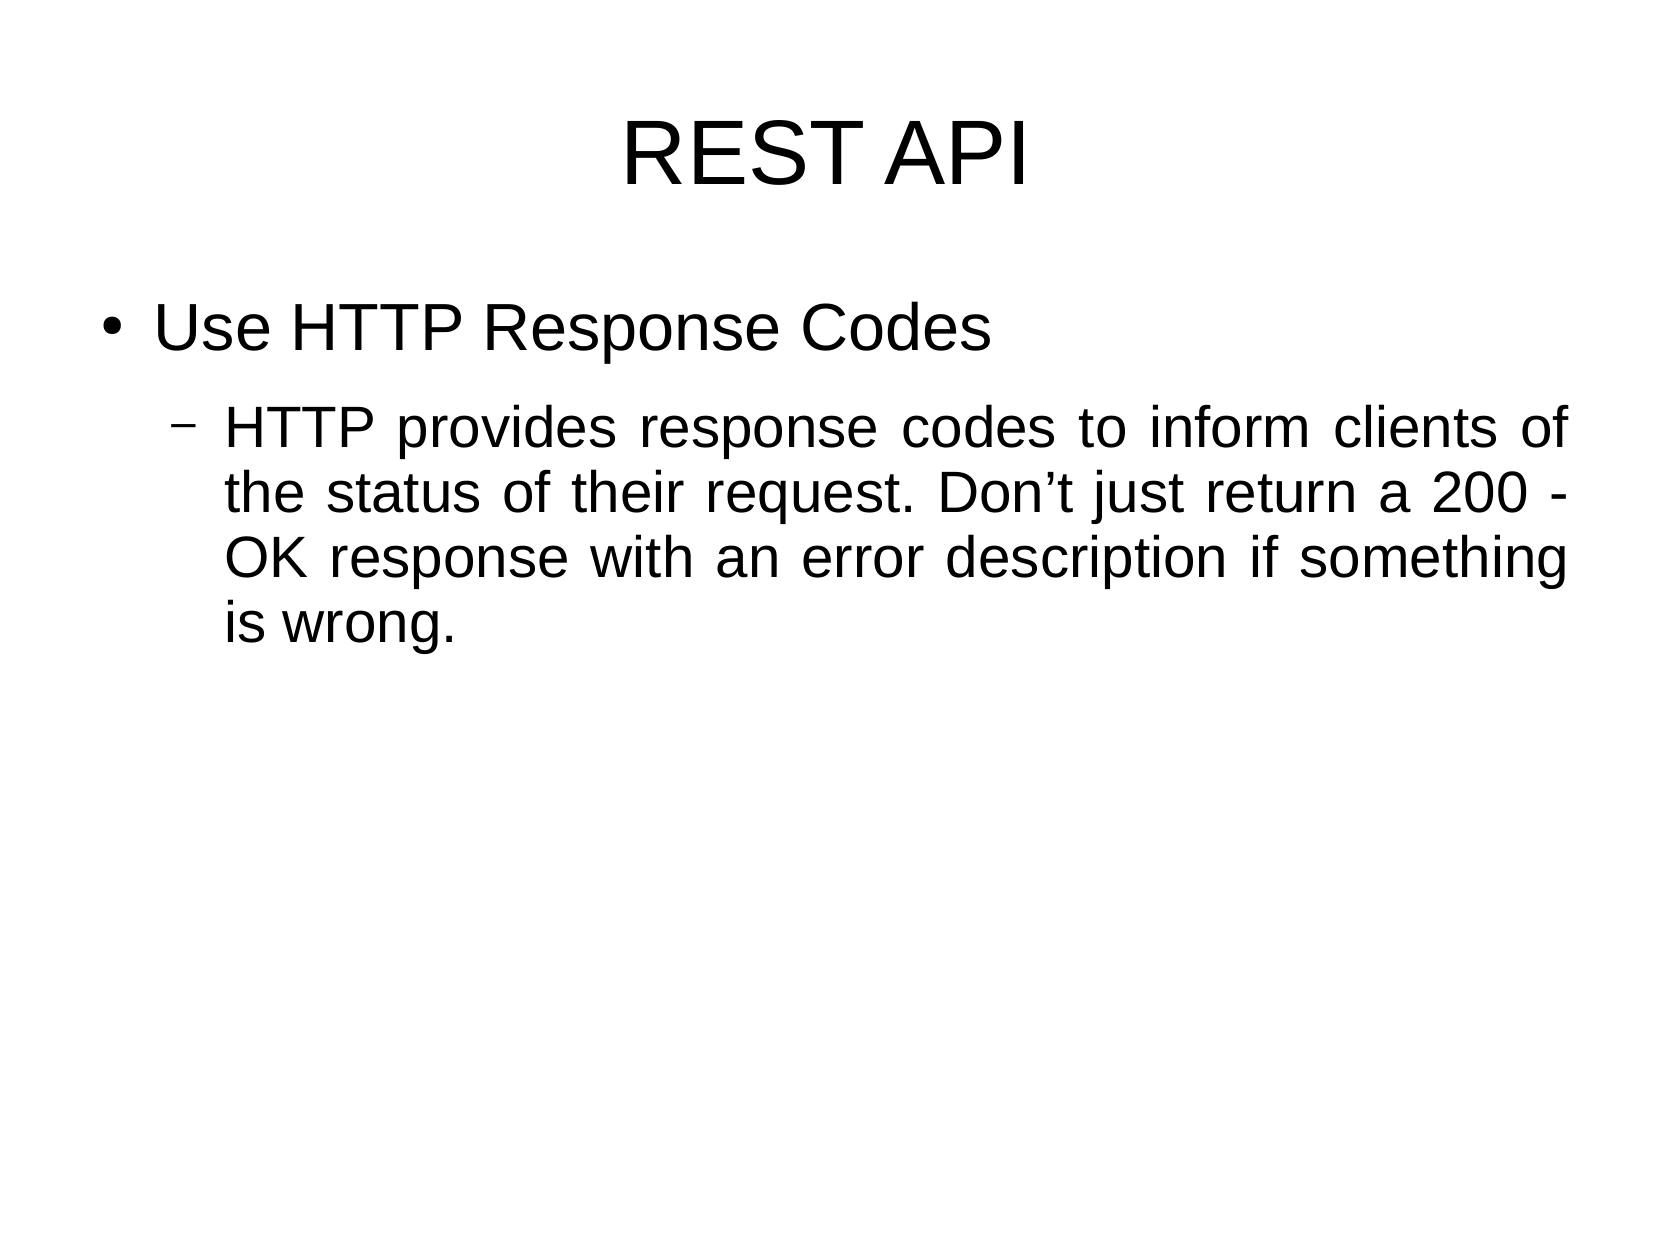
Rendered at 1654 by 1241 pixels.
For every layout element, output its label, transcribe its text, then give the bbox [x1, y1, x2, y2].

list Use HTTP Response Codes HTTP provides response codes to inform clients of the status of their request. Don’t just return a 200 - OK response with an error description if something is wrong. [82, 290, 1571, 1010]
title REST API [82, 49, 1571, 257]
